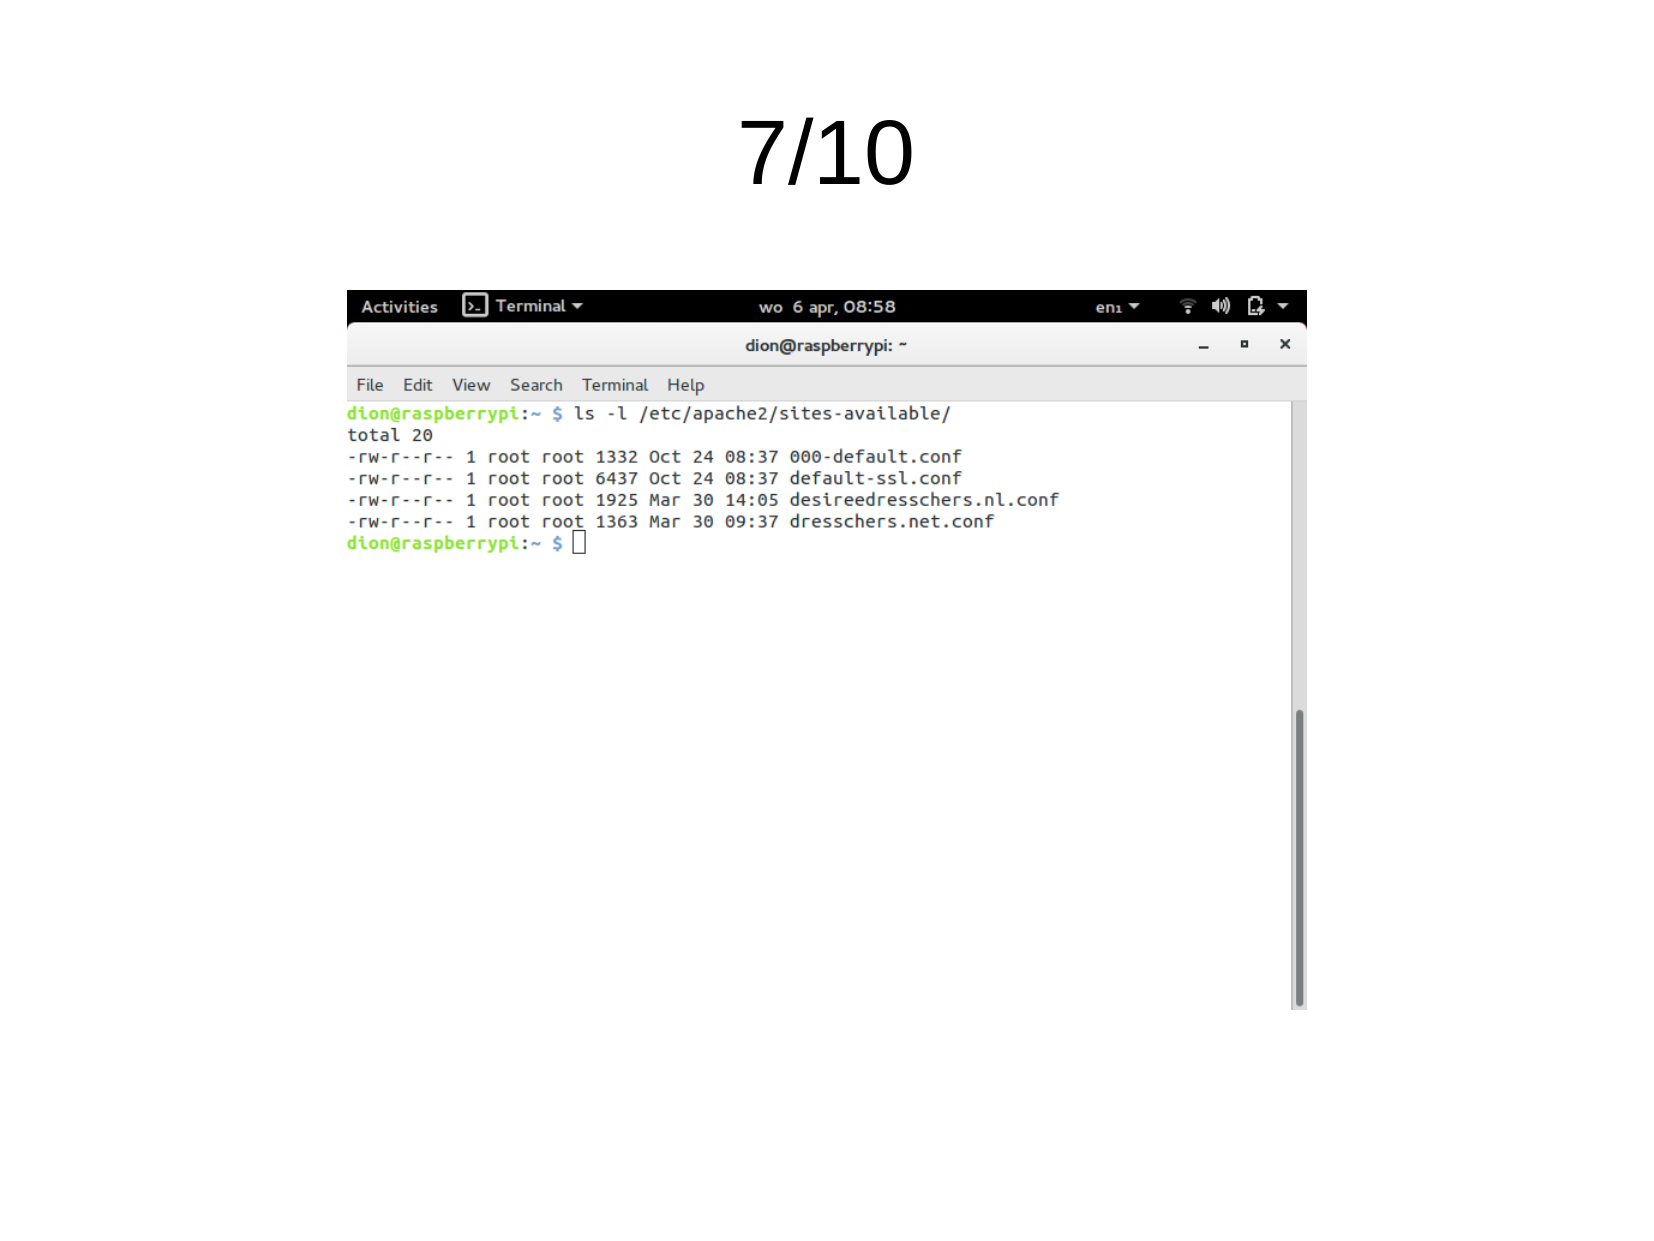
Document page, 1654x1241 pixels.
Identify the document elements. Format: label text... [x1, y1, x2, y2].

title 7/10 [82, 49, 1571, 257]
picture [347, 290, 1307, 1010]
